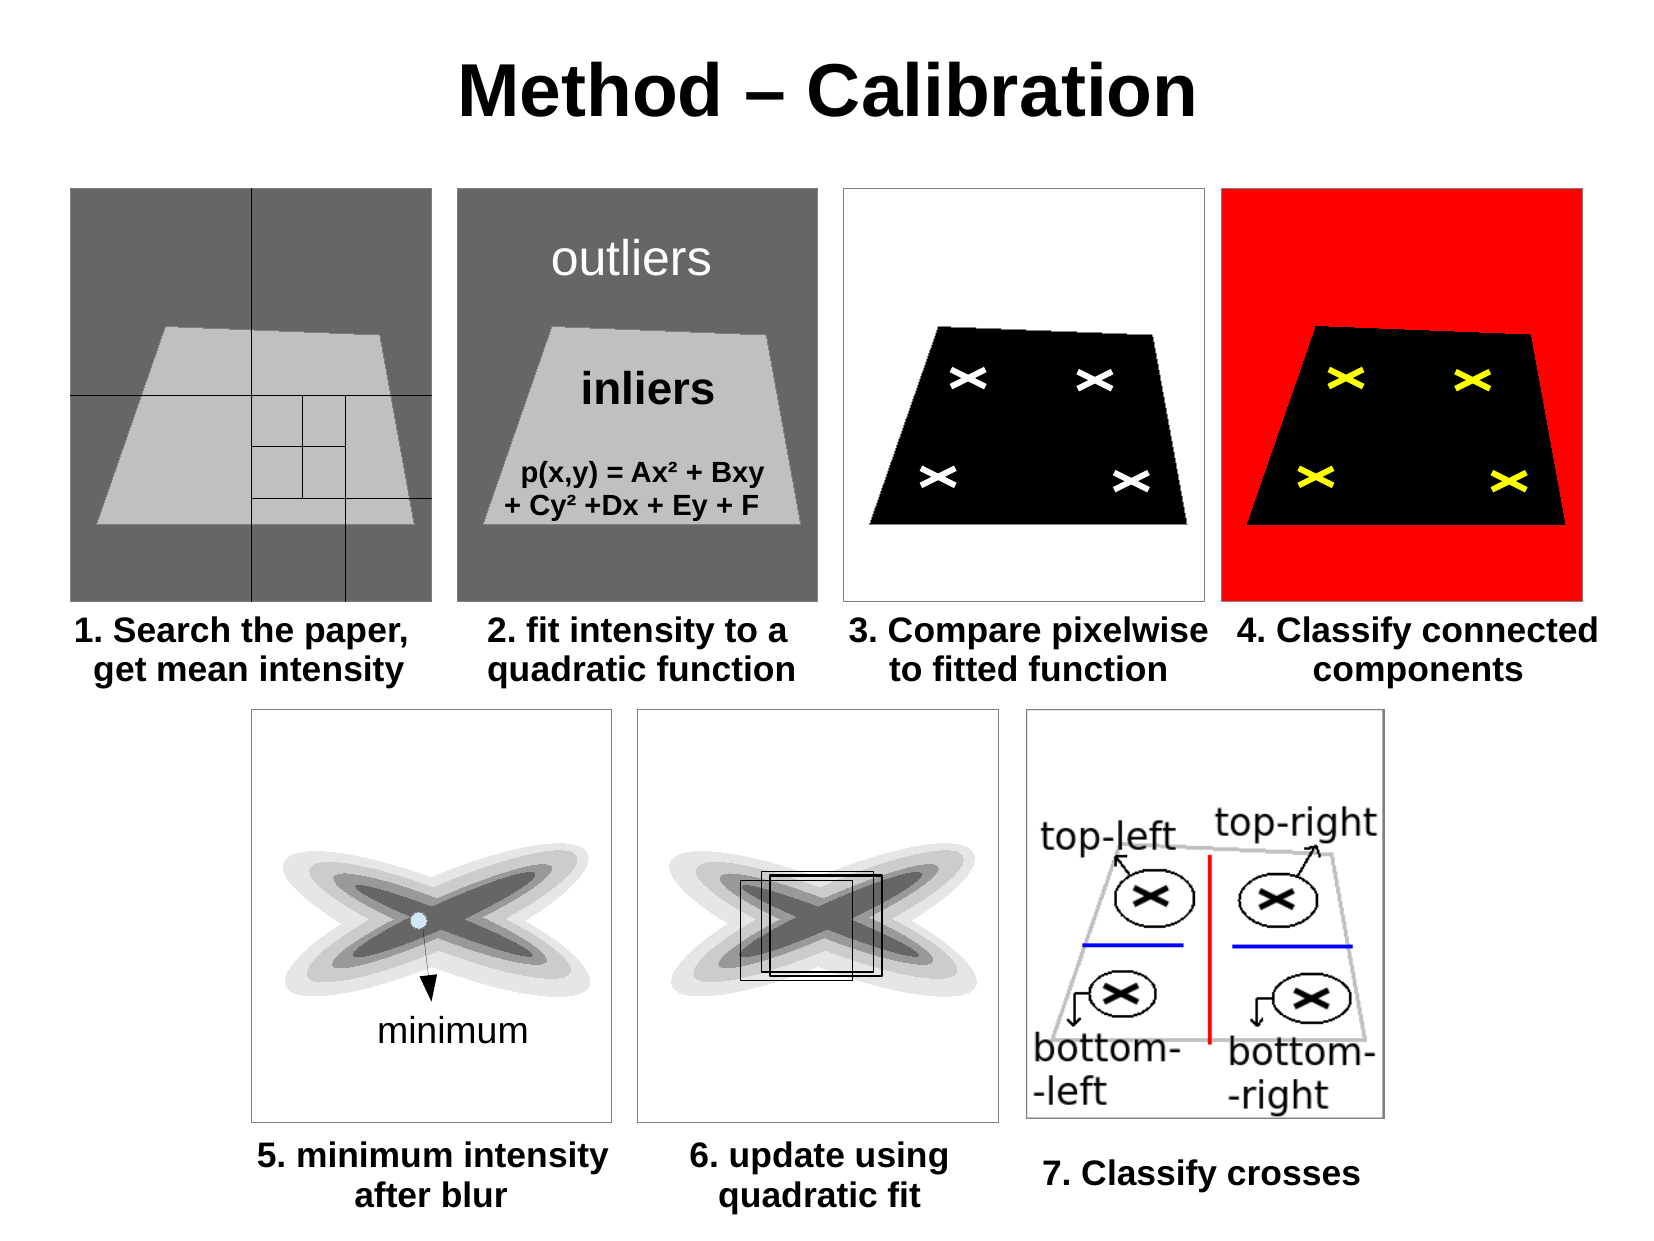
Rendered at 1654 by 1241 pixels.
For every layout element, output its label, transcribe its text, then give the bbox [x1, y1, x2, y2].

text_box 5. minimum intensity after blur [242, 1128, 624, 1224]
text_box 1. Search the paper, get mean intensity [58, 602, 424, 698]
text_box [303, 396, 345, 446]
text_box [1221, 188, 1583, 602]
text_box [457, 188, 818, 602]
text_box 6. update using quadratic fit [674, 1128, 969, 1224]
text_box [252, 188, 432, 395]
text_box [252, 499, 345, 602]
text_box minimum [362, 1001, 544, 1059]
text_box [637, 709, 999, 1123]
text_box 4. Classify connected components [1222, 602, 1615, 698]
text_box [70, 188, 251, 395]
text_box inliers p(x,y) = Ax² + Bxy + Cy² +Dx + Ey + F [489, 336, 831, 530]
text_box [346, 396, 432, 498]
text_box [843, 188, 1205, 602]
text_box 3. Compare pixelwise to fitted function [833, 602, 1222, 698]
text_box 7. Classify crosses [1027, 1146, 1377, 1201]
text_box 2. fit intensity to a quadratic function [472, 602, 812, 698]
text_box [346, 499, 432, 602]
text_box [70, 396, 251, 602]
text_box outliers [536, 222, 727, 294]
text_box [252, 447, 302, 498]
text_box [251, 709, 612, 1123]
text_box [252, 396, 302, 446]
picture [1026, 709, 1385, 1120]
text_box [303, 447, 345, 498]
text_box Method – Calibration [442, 41, 1398, 141]
